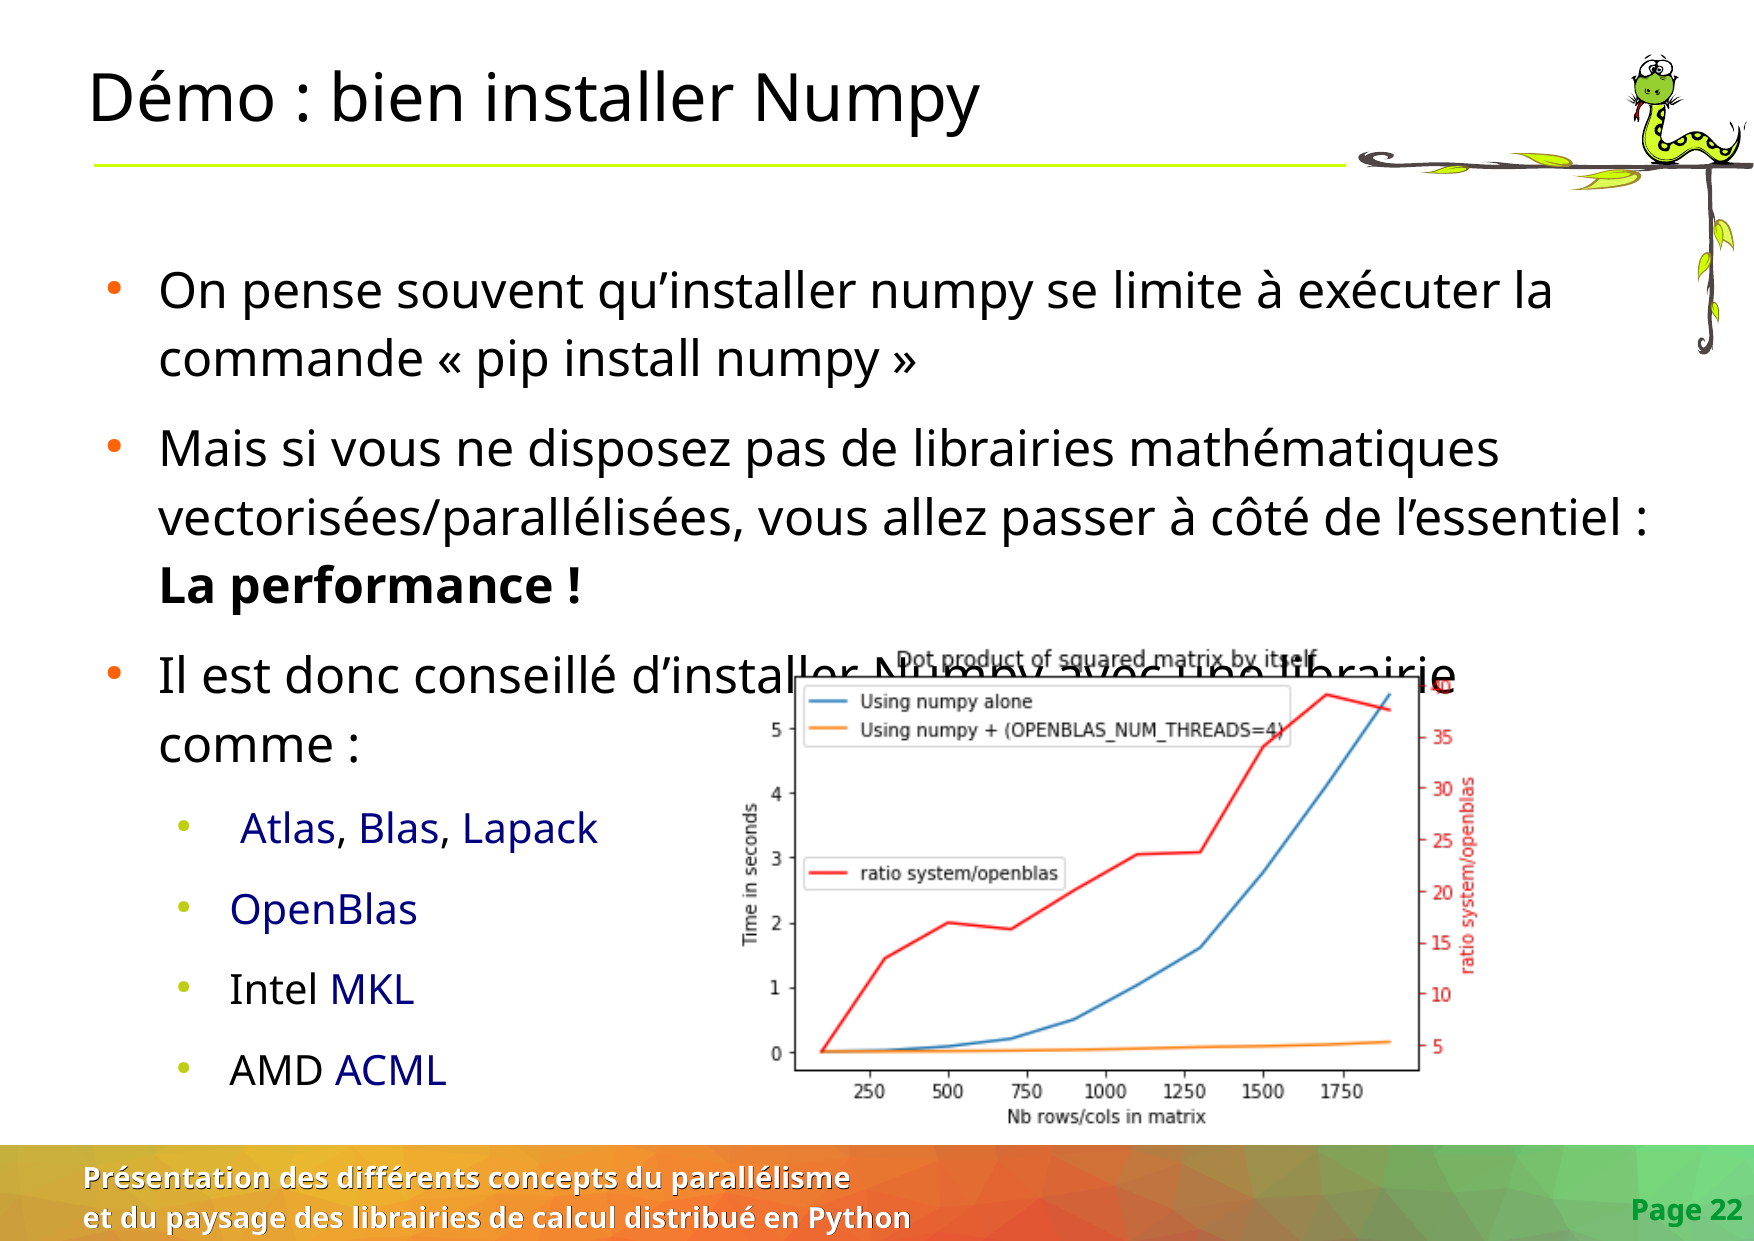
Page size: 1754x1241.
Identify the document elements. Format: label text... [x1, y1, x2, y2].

picture [732, 637, 1490, 1138]
list On pense souvent qu’installer numpy se limite à exécuter la commande « pip install numpy » Mais si vous ne disposez pas de librairies mathématiques vectorisées/parallélisées, vous allez passer à côté de l’essentiel : La performance ! Il est donc conseillé d’installer Numpy avec une librairie comme : Atlas, Blas, Lapack OpenBlas Intel MKL AMD ACML [87, 254, 1667, 996]
title Démo : bien installer Numpy [87, 31, 1667, 160]
picture [0, 1145, 1754, 1241]
